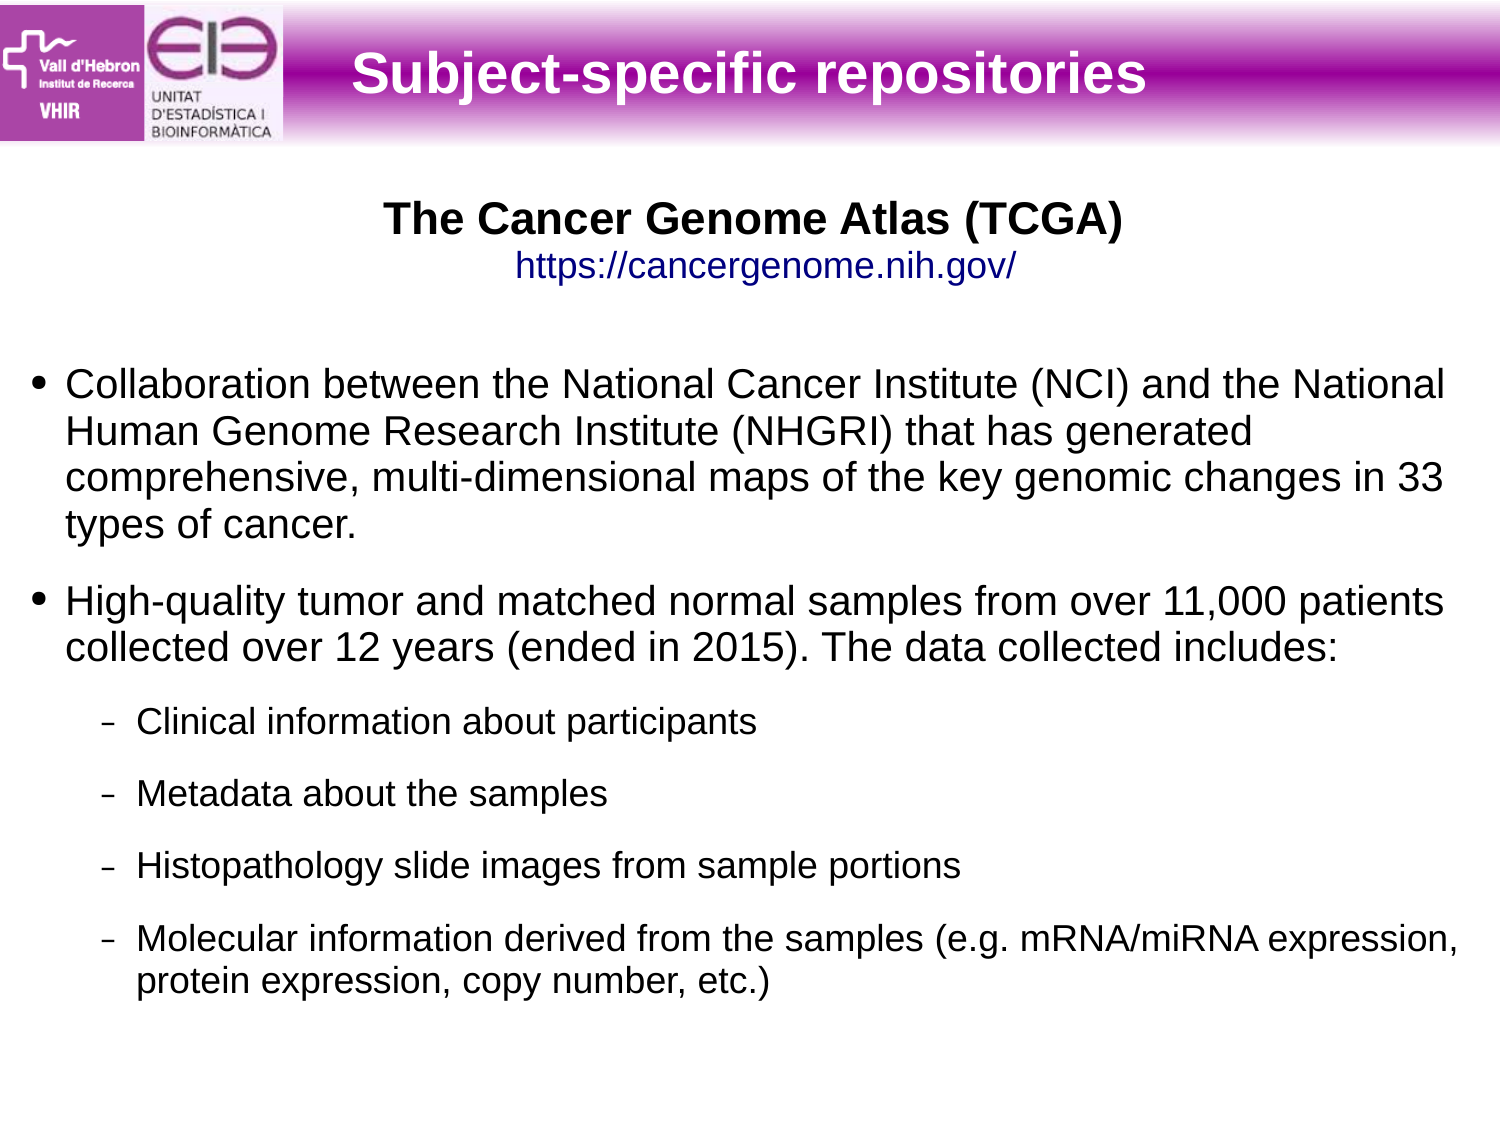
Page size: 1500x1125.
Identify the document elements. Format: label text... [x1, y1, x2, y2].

text_box The Cancer Genome Atlas (TCGA) https://cancergenome.nih.gov/ [368, 160, 1164, 312]
picture [0, 5, 284, 141]
text_box Subject-specific repositories [0, 0, 1500, 148]
text_box Collaboration between the National Cancer Institute (NCI) and the National Human Genome Research Institute (NHGRI) that has generated comprehensive, multi-dimensional maps of the key genomic changes in 33 types of cancer. High-quality tumor and matched normal samples from over 11,000 patients collected over 12 years (ended in 2015). The data collected includes: Clinical information about participants Metadata about the samples Histopathology slide images from sample portions Molecular information derived from the samples (e.g. mRNA/miRNA expression, protein expression, copy number, etc.) [15, 353, 1500, 1088]
